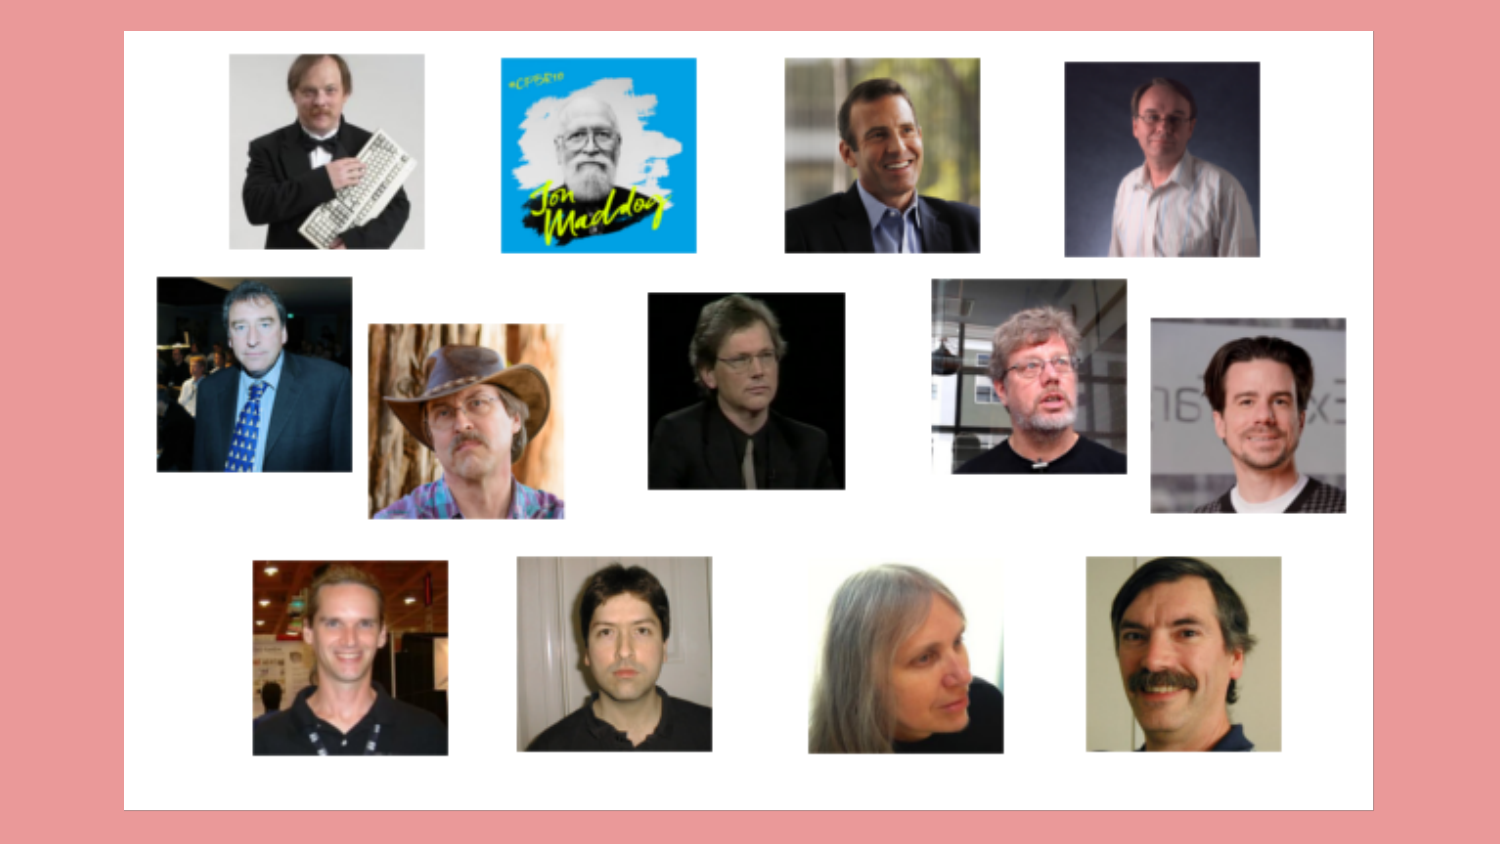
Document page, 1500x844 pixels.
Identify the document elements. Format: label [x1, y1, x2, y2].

picture [124, 31, 1376, 813]
